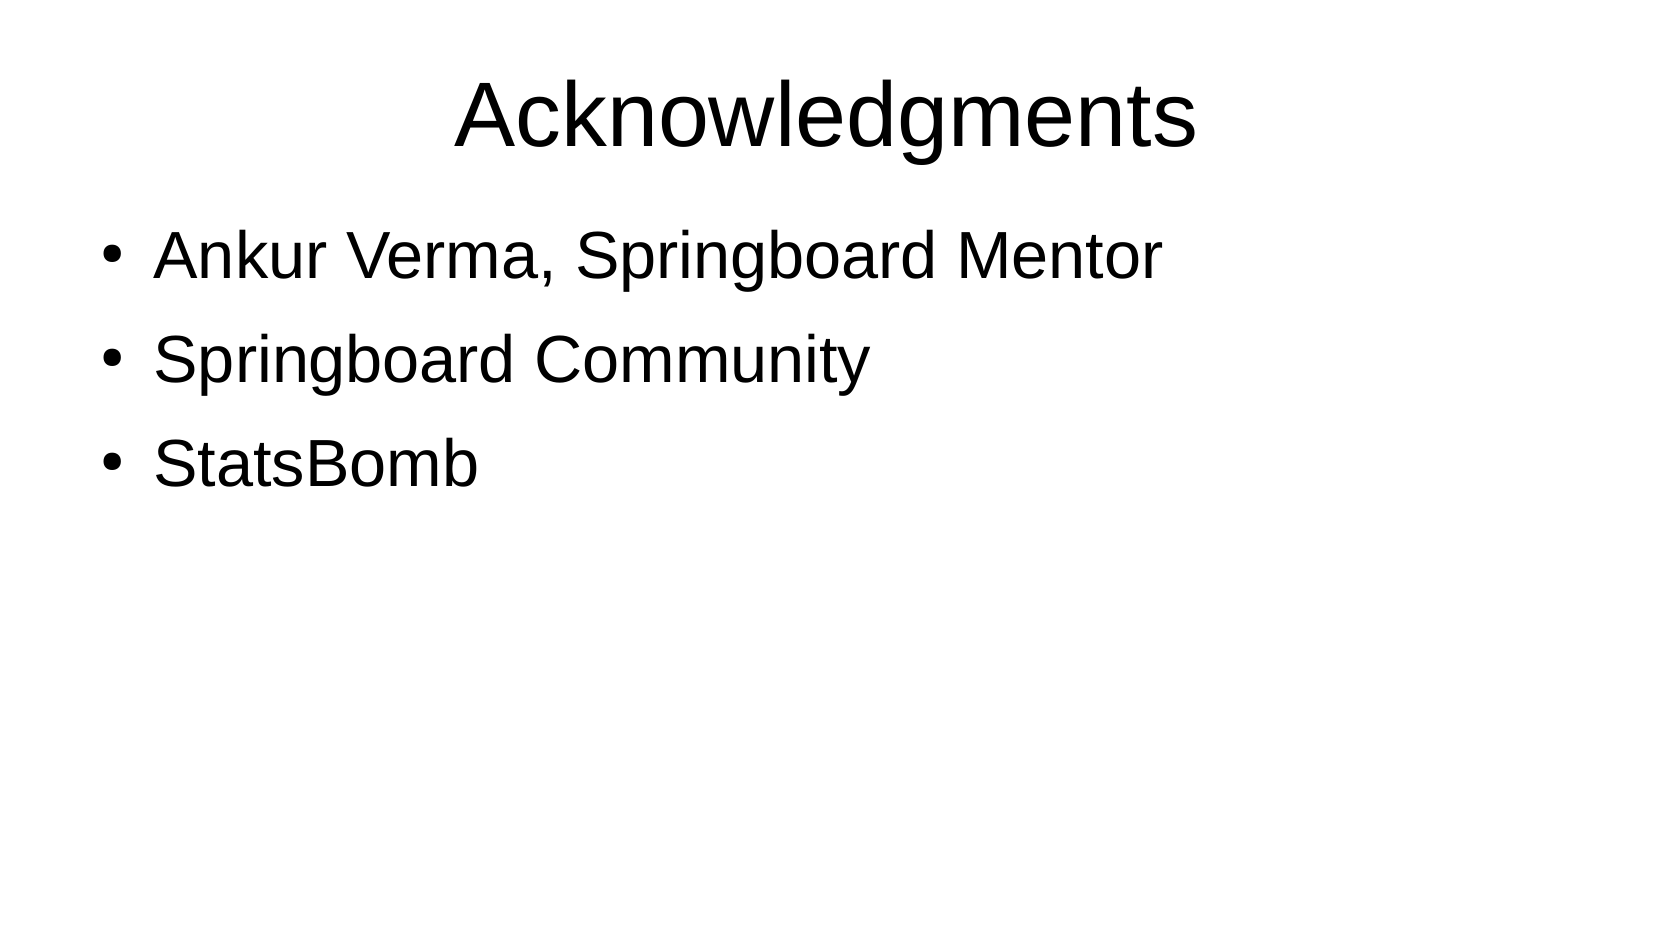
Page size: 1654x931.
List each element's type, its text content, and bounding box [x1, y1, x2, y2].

title Acknowledgments [82, 37, 1571, 193]
list Ankur Verma, Springboard Mentor Springboard Community StatsBomb [82, 217, 1571, 758]
